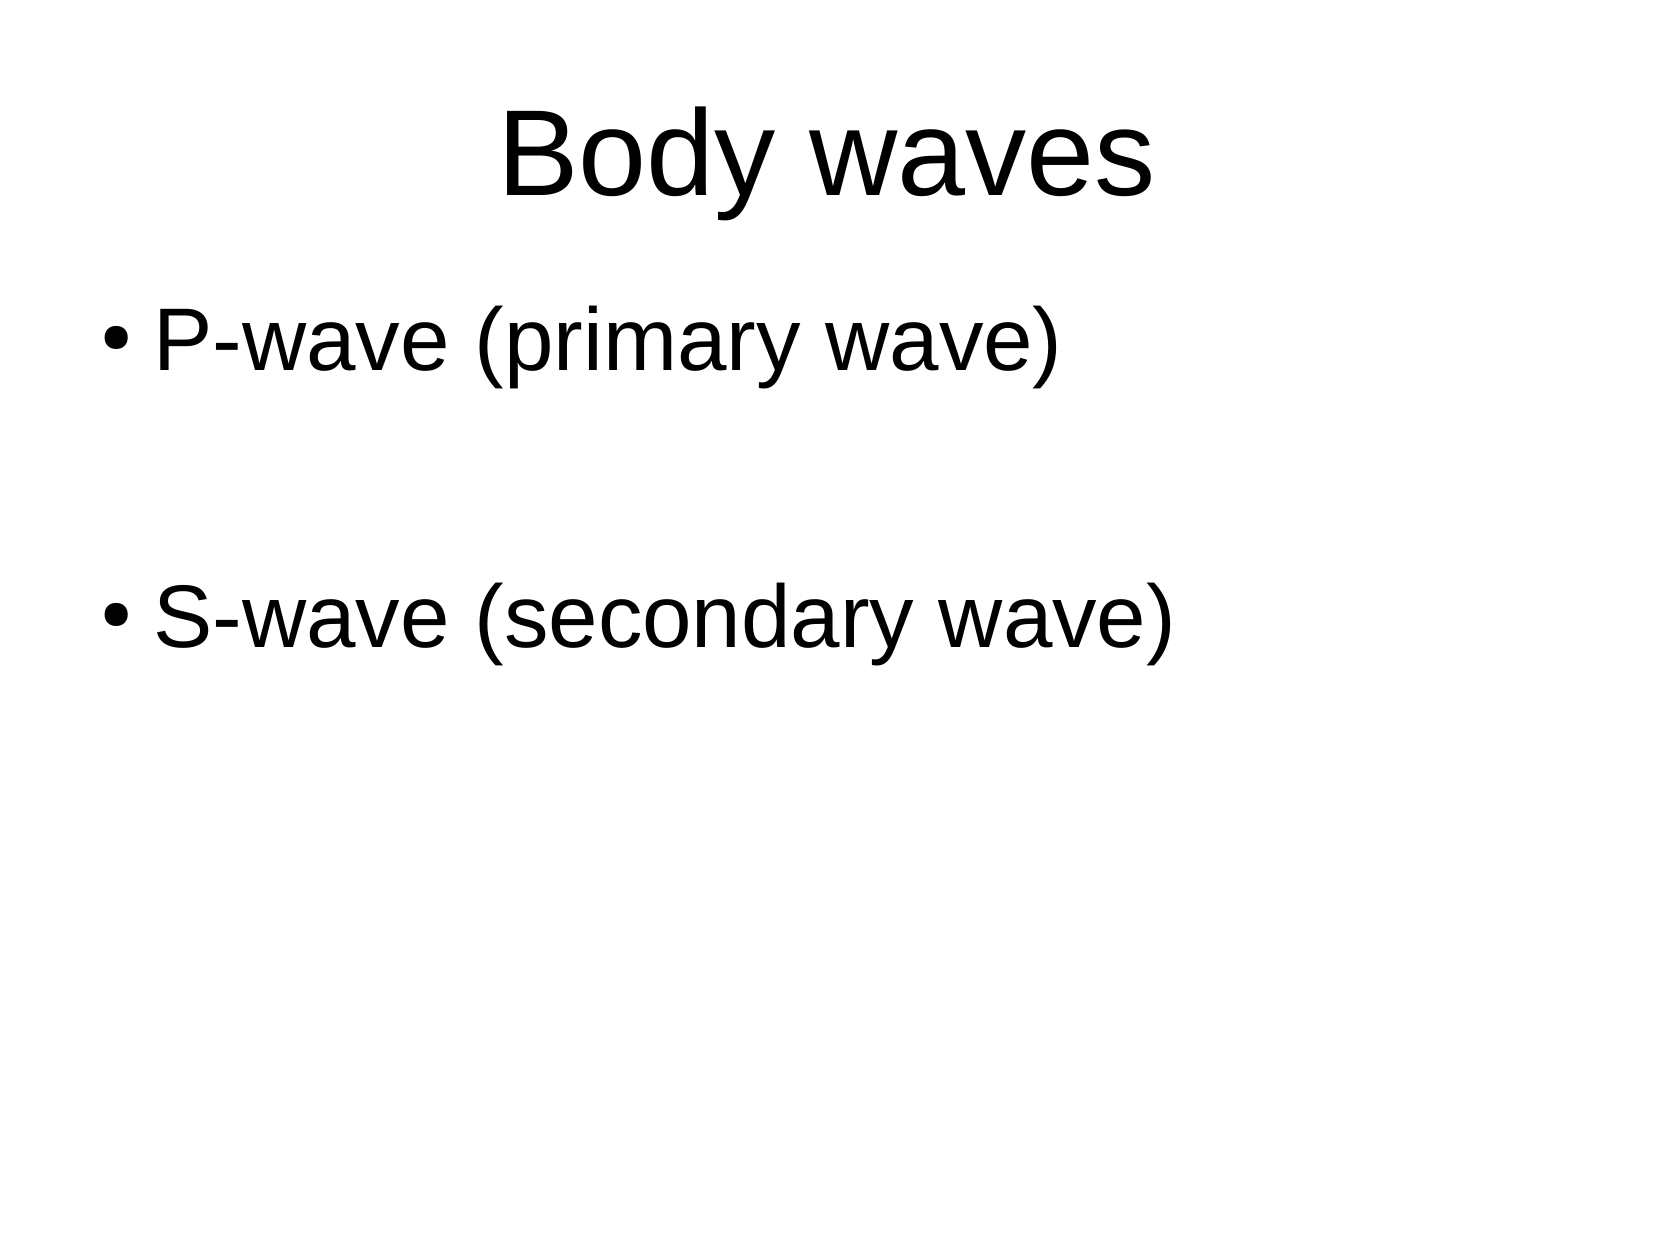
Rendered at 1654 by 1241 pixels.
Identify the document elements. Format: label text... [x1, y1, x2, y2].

list P-wave (primary wave) S-wave (secondary wave) [82, 290, 1571, 1010]
title Body waves [82, 49, 1571, 257]
